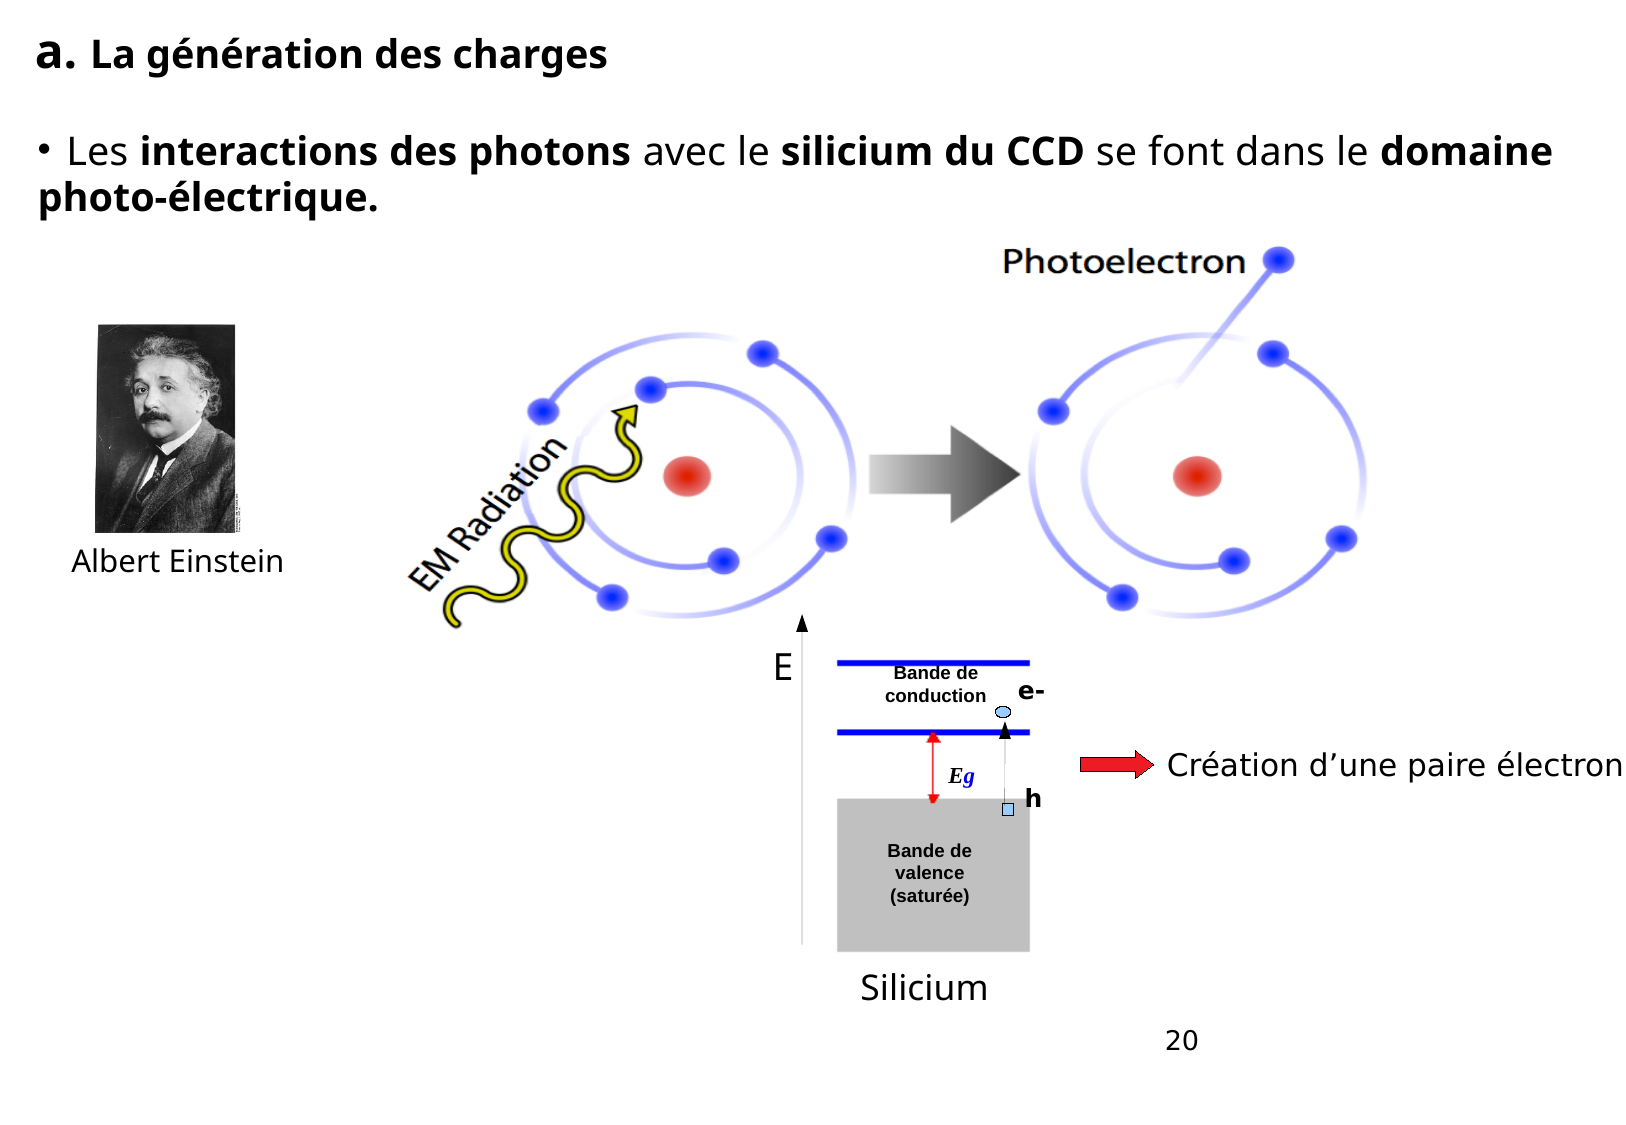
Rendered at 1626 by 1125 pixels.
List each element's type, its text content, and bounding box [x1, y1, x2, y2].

text_box [1002, 803, 1009, 816]
picture [390, 223, 1383, 643]
picture [1001, 714, 1042, 803]
text_box Eg [934, 753, 990, 796]
text_box E [757, 638, 815, 699]
picture [827, 653, 1042, 961]
text_box Silicium [846, 960, 1004, 1016]
text_box h [1009, 777, 1058, 823]
text_box e- [1003, 668, 1061, 714]
text_box Albert Einstein [55, 533, 301, 587]
picture [1001, 653, 1042, 706]
text_box [1080, 750, 1152, 779]
text_box Création d’une paire électron (e-) – trou (h) [1152, 740, 1617, 828]
text_box [1164, 1024, 1544, 1103]
text_box Bande de valence (saturée) [873, 831, 987, 913]
text_box Bande de conduction [870, 653, 1001, 736]
text_box [995, 706, 1011, 718]
text_box Les interactions des photons avec le silicium du CCD se font dans le domaine photo-électrique. [23, 122, 1614, 321]
picture [95, 324, 241, 533]
text_box a. La génération des charges [20, 13, 623, 86]
